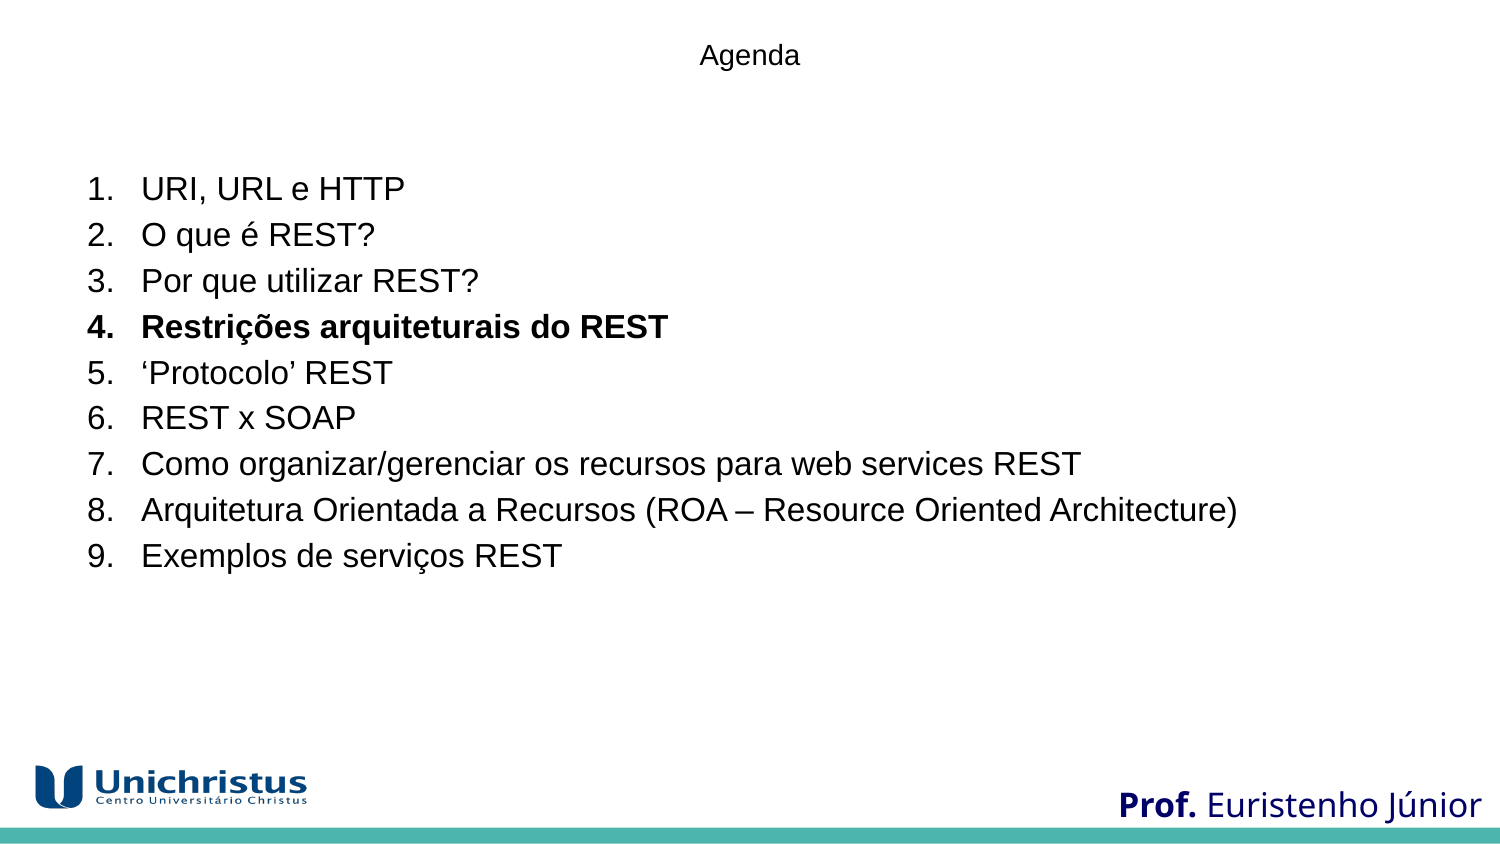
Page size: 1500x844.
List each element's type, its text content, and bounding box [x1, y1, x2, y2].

list URI, URL e HTTP O que é REST? Por que utilizar REST? Restrições arquiteturais do REST ‘Protocolo’ REST REST x SOAP Como organizar/gerenciar os recursos para web services REST Arquitetura Orientada a Recursos (ROA – Resource Oriented Architecture) Exemplos de serviços REST [51, 152, 1449, 750]
title Agenda [51, 20, 1449, 137]
picture [31, 763, 311, 810]
text_box Prof. Euristenho Júnior [1103, 773, 1500, 829]
